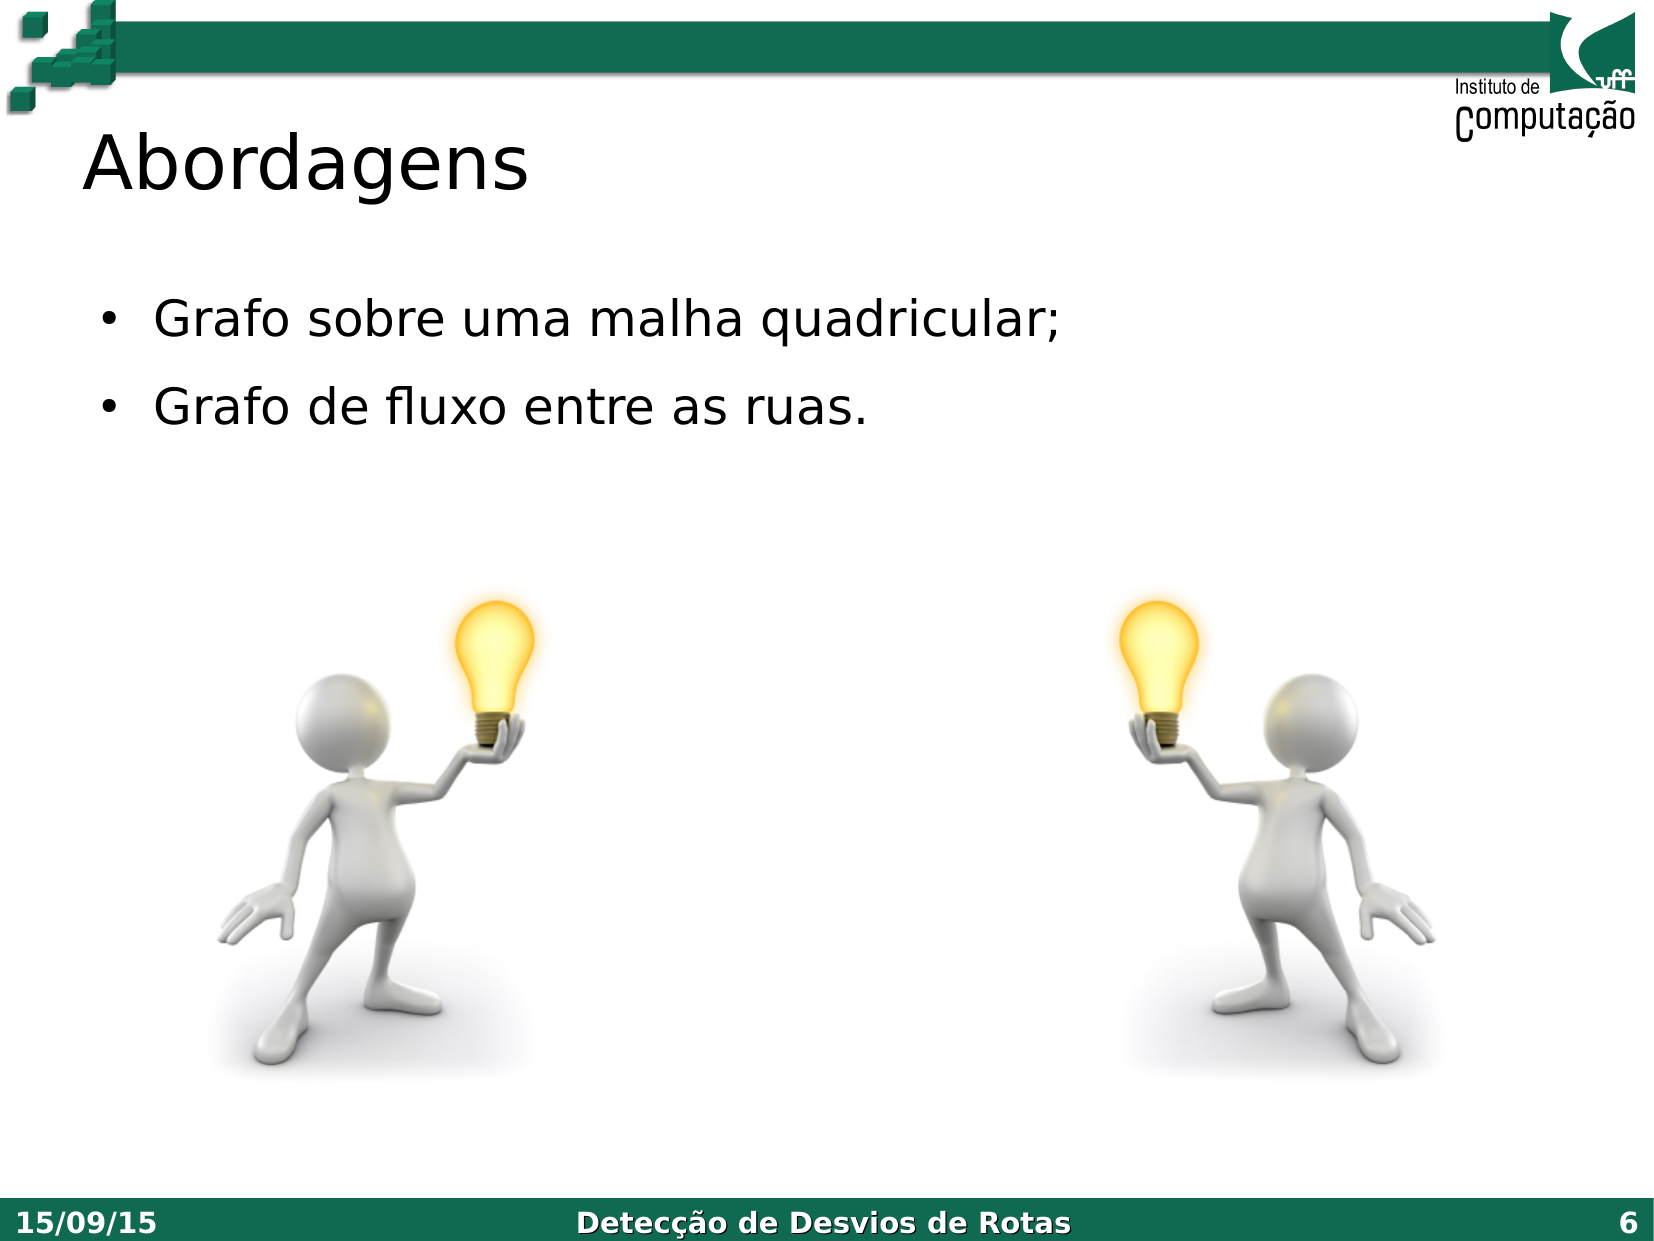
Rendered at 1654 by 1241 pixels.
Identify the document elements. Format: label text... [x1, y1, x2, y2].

picture [177, 538, 598, 1099]
picture [0, 1198, 1654, 1241]
title Abordagens [82, 70, 1571, 257]
list Grafo sobre uma malha quadricular; Grafo de fluxo entre as ruas. [82, 290, 1571, 1010]
picture [0, 0, 1654, 166]
picture [1056, 538, 1477, 1099]
